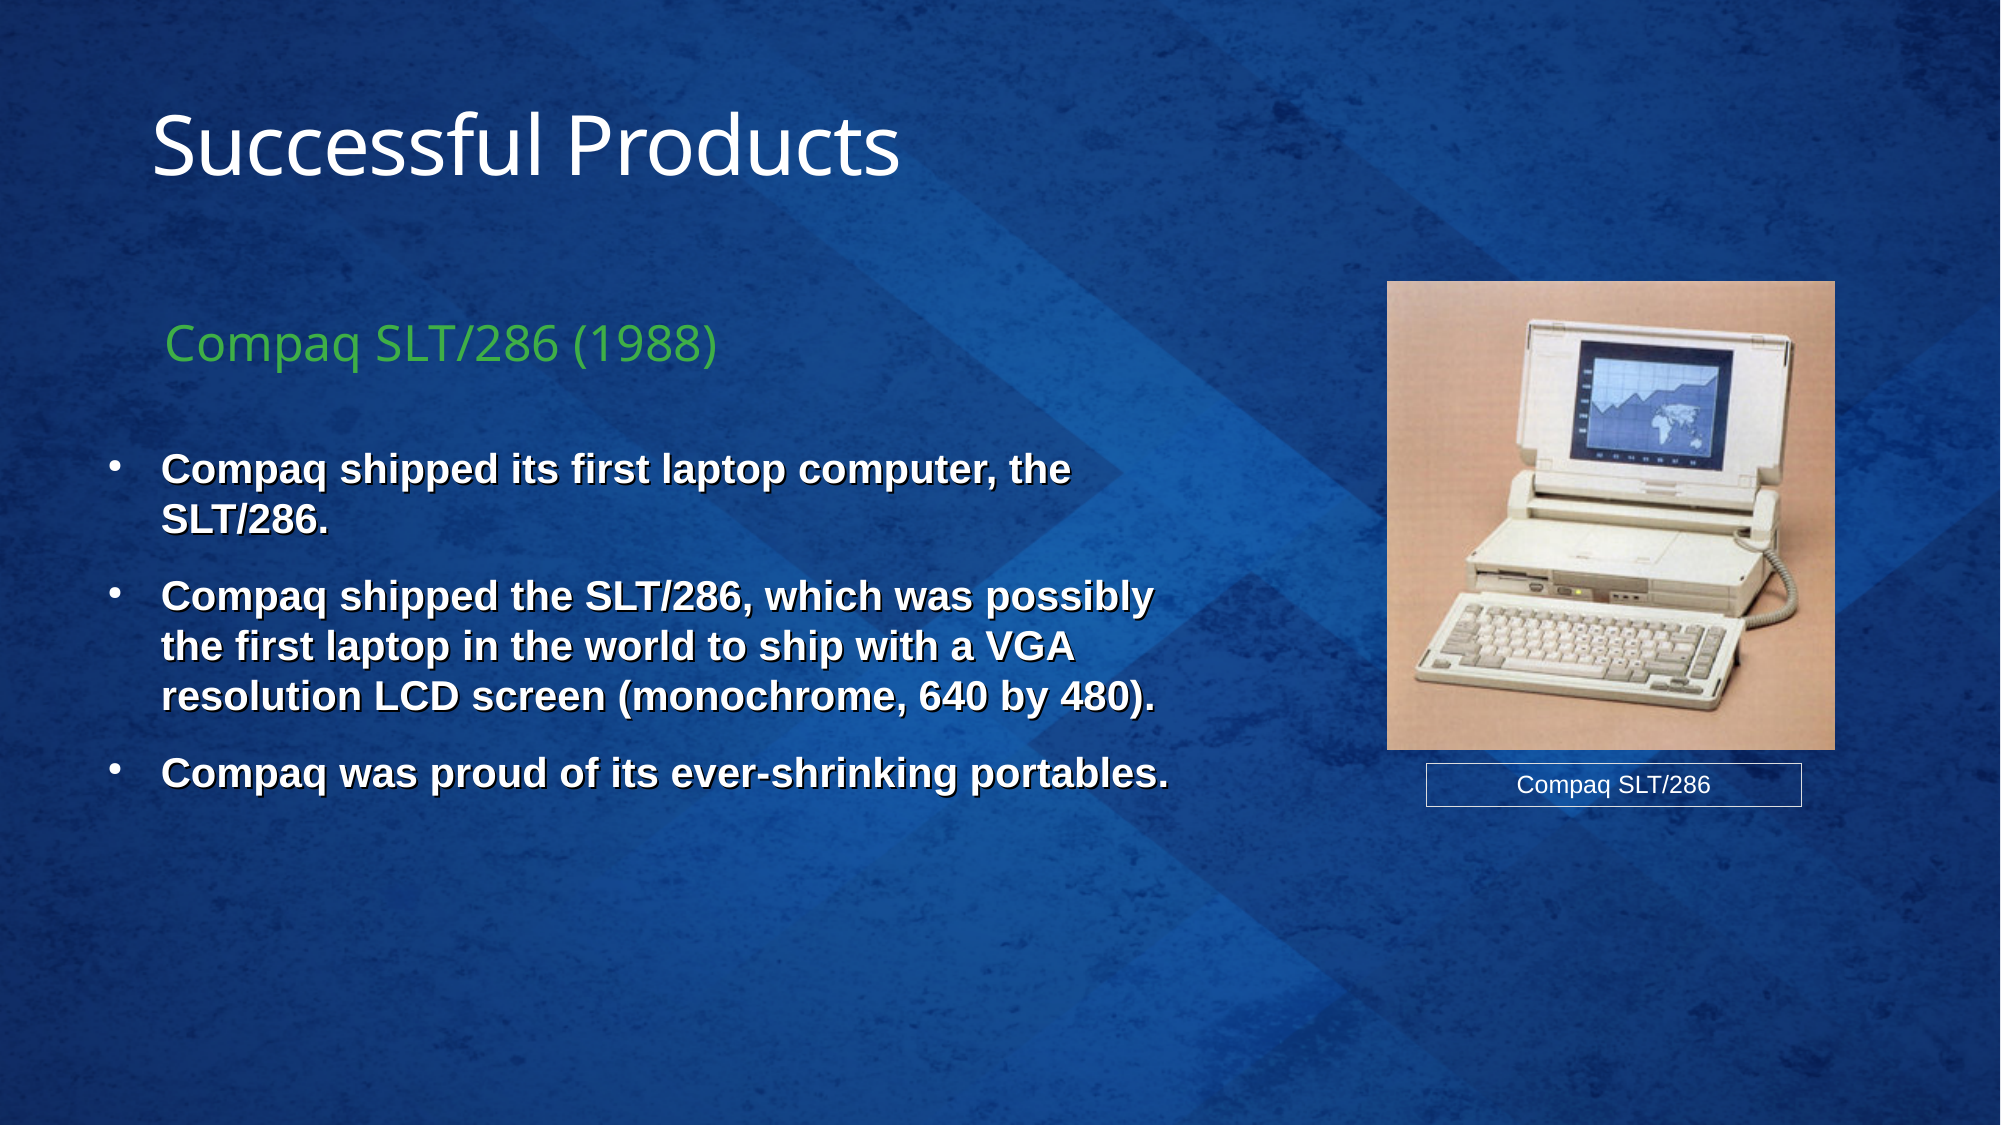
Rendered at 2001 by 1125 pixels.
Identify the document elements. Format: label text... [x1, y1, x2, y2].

title Successful Products [136, 71, 1538, 226]
list Compaq shipped its first laptop computer, the SLT/286. Compaq shipped the SLT/286, which was possibly the first laptop in the world to ship with a VGA resolution LCD screen (monochrome, 640 by 480). Compaq was proud of its ever-shrinking portables. [75, 375, 1201, 863]
text_box Compaq SLT/286 [1426, 763, 1802, 807]
text_box Compaq SLT/286 (1988) [150, 300, 965, 376]
picture [0, 0, 2001, 1125]
